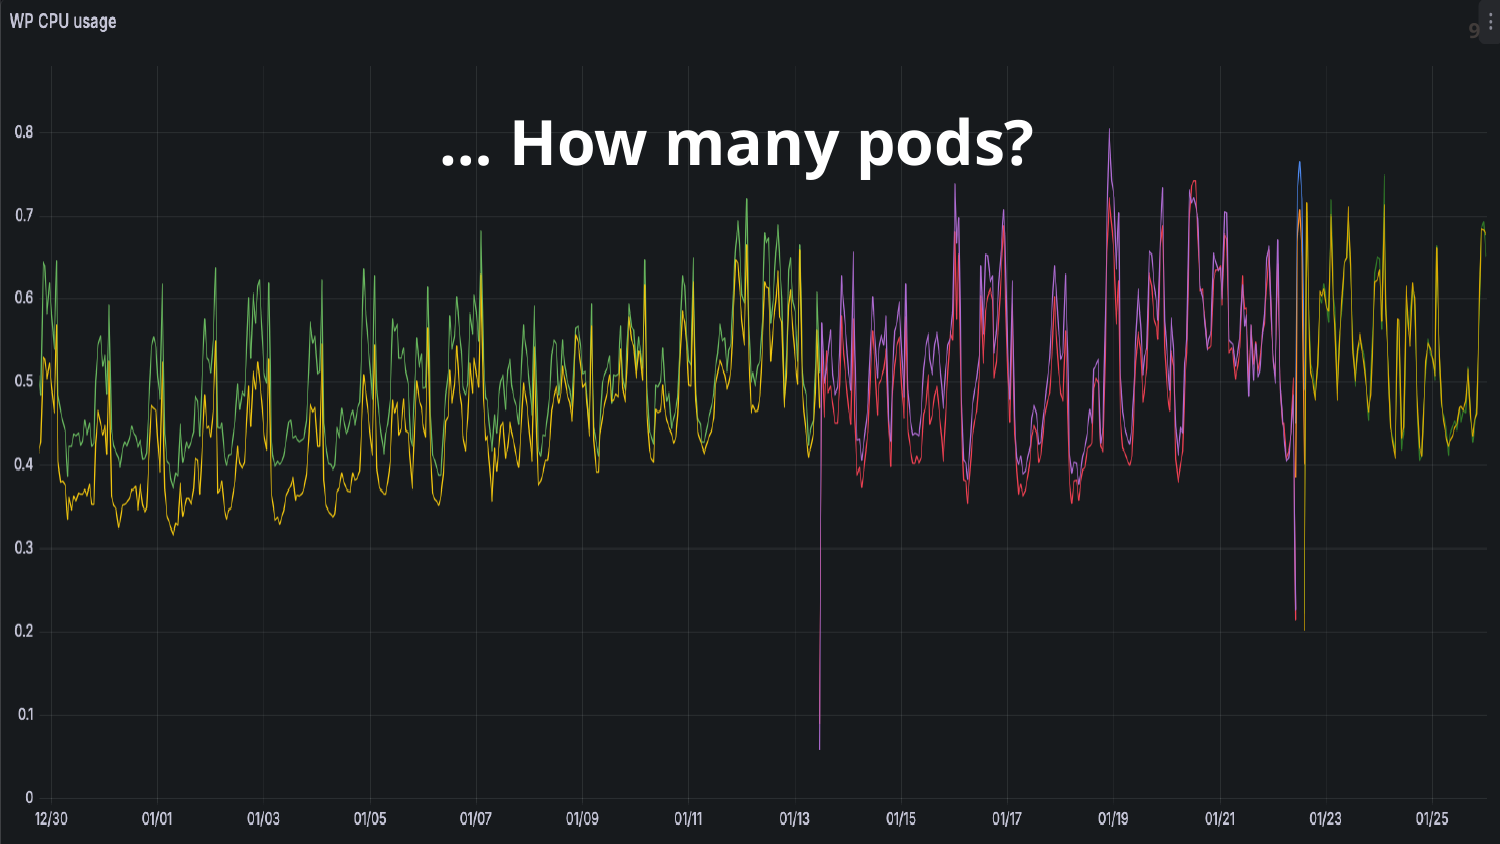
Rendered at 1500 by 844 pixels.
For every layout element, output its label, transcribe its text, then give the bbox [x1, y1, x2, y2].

text_box … How many pods? [424, 87, 1464, 197]
slide_number <number> [1415, 0, 1496, 65]
picture [0, 0, 1500, 844]
